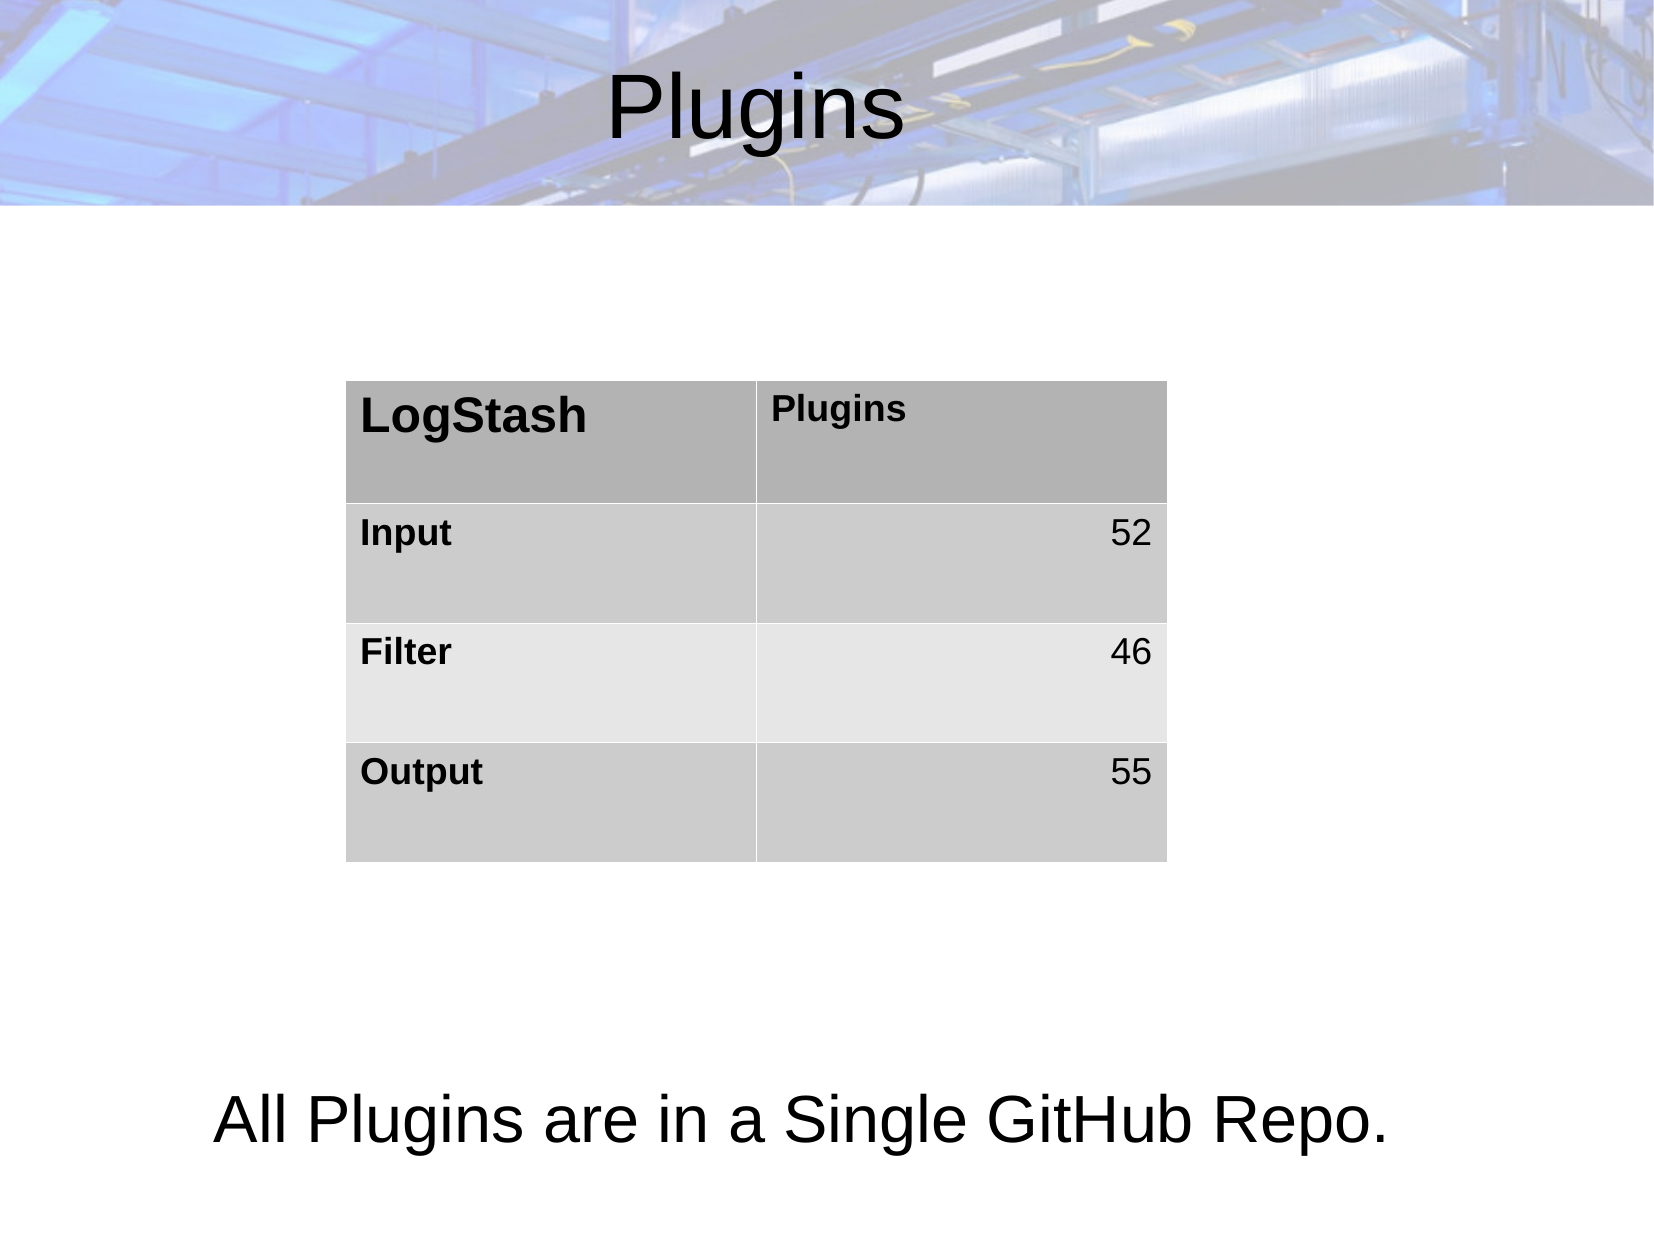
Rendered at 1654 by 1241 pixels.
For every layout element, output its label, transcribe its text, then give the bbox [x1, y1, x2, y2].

table_cell 52 [757, 504, 1167, 623]
table_cell Filter [346, 624, 756, 742]
table_cell Input [346, 504, 756, 623]
title Plugins [11, 2, 1501, 211]
table_cell Output [346, 743, 756, 862]
subtitle All Plugins are in a Single GitHub Repo. [75, 1035, 1531, 1205]
table_header Plugins [757, 381, 1167, 503]
table_header LogStash [346, 381, 756, 503]
picture [0, 0, 1654, 1241]
table_cell 55 [757, 743, 1167, 862]
table_cell 46 [757, 624, 1167, 742]
